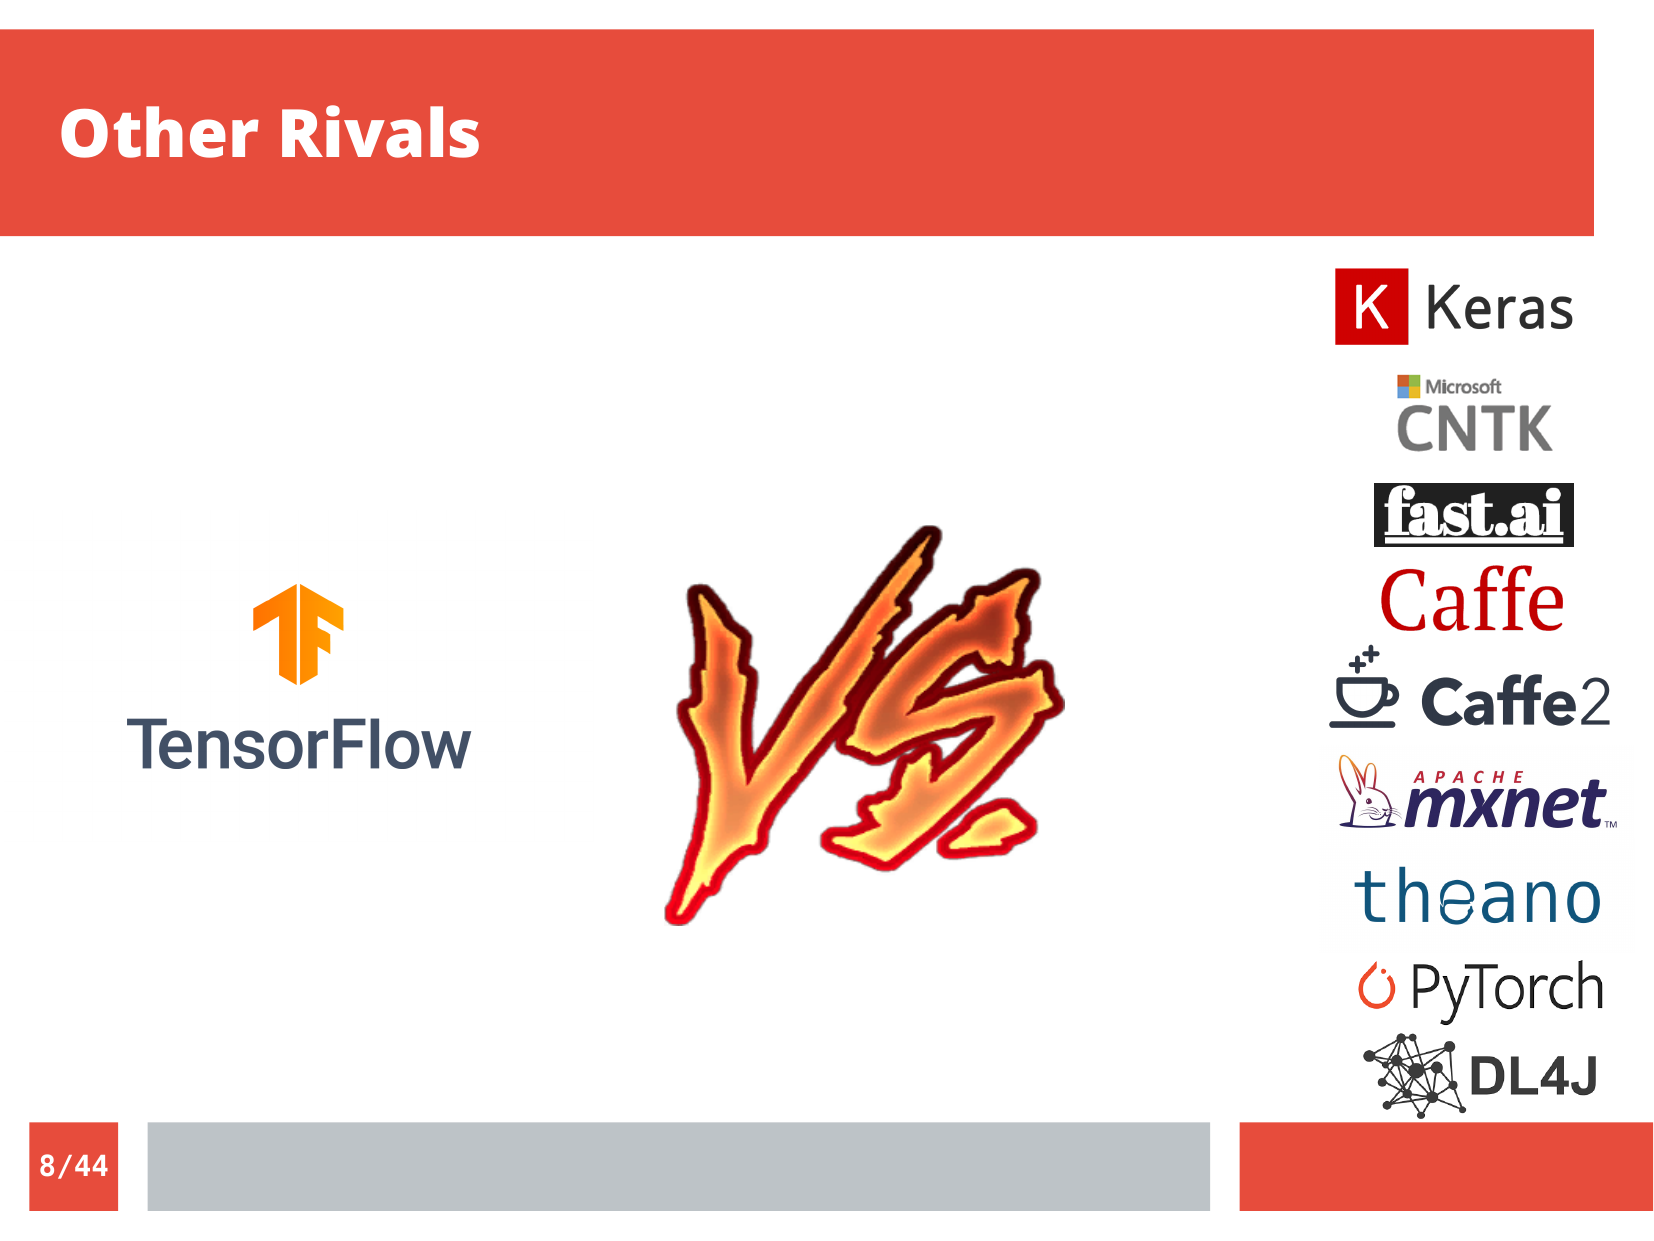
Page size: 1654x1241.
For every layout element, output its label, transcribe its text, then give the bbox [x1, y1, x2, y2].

picture [1374, 483, 1574, 547]
picture [1349, 350, 1596, 481]
picture [1326, 959, 1634, 1026]
picture [664, 525, 1065, 926]
title Other Rivals [58, 90, 1594, 178]
picture [1319, 565, 1635, 953]
picture [4, 510, 594, 843]
picture [1363, 1033, 1596, 1119]
picture [1334, 267, 1590, 346]
